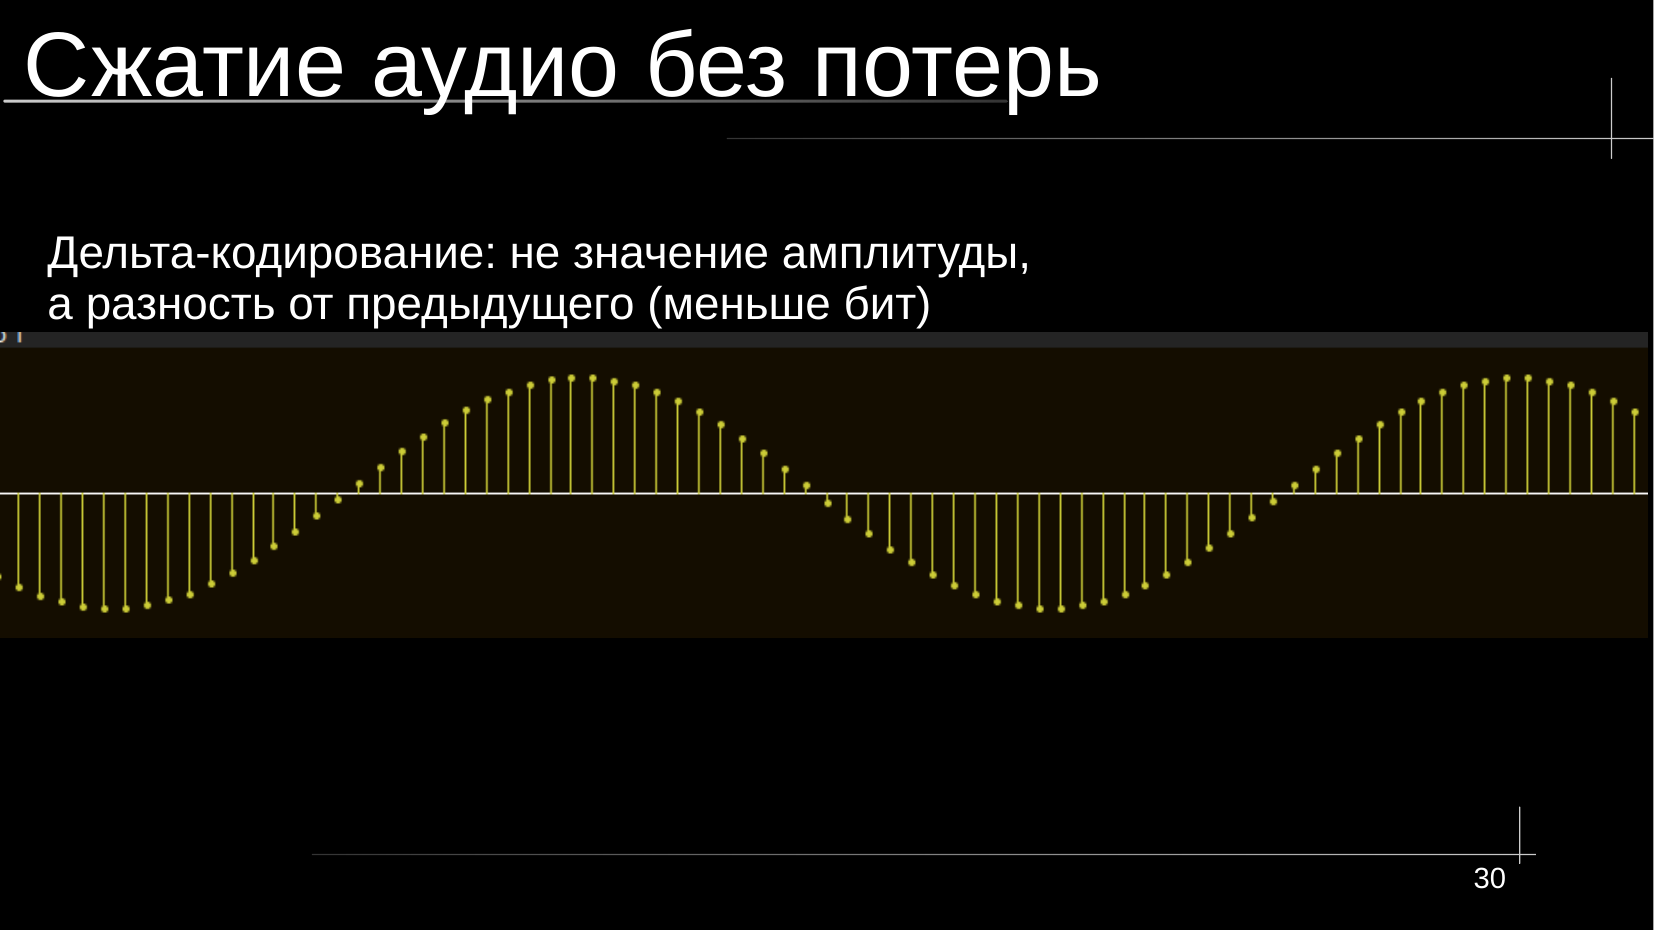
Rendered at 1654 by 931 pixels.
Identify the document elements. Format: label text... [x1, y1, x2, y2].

title Сжатие аудио без потерь [23, 11, 1589, 119]
title Дельта-кодирование: не значение амплитуды, а разность от предыдущего (меньше бит) [47, 225, 1051, 332]
picture [0, 332, 1648, 638]
